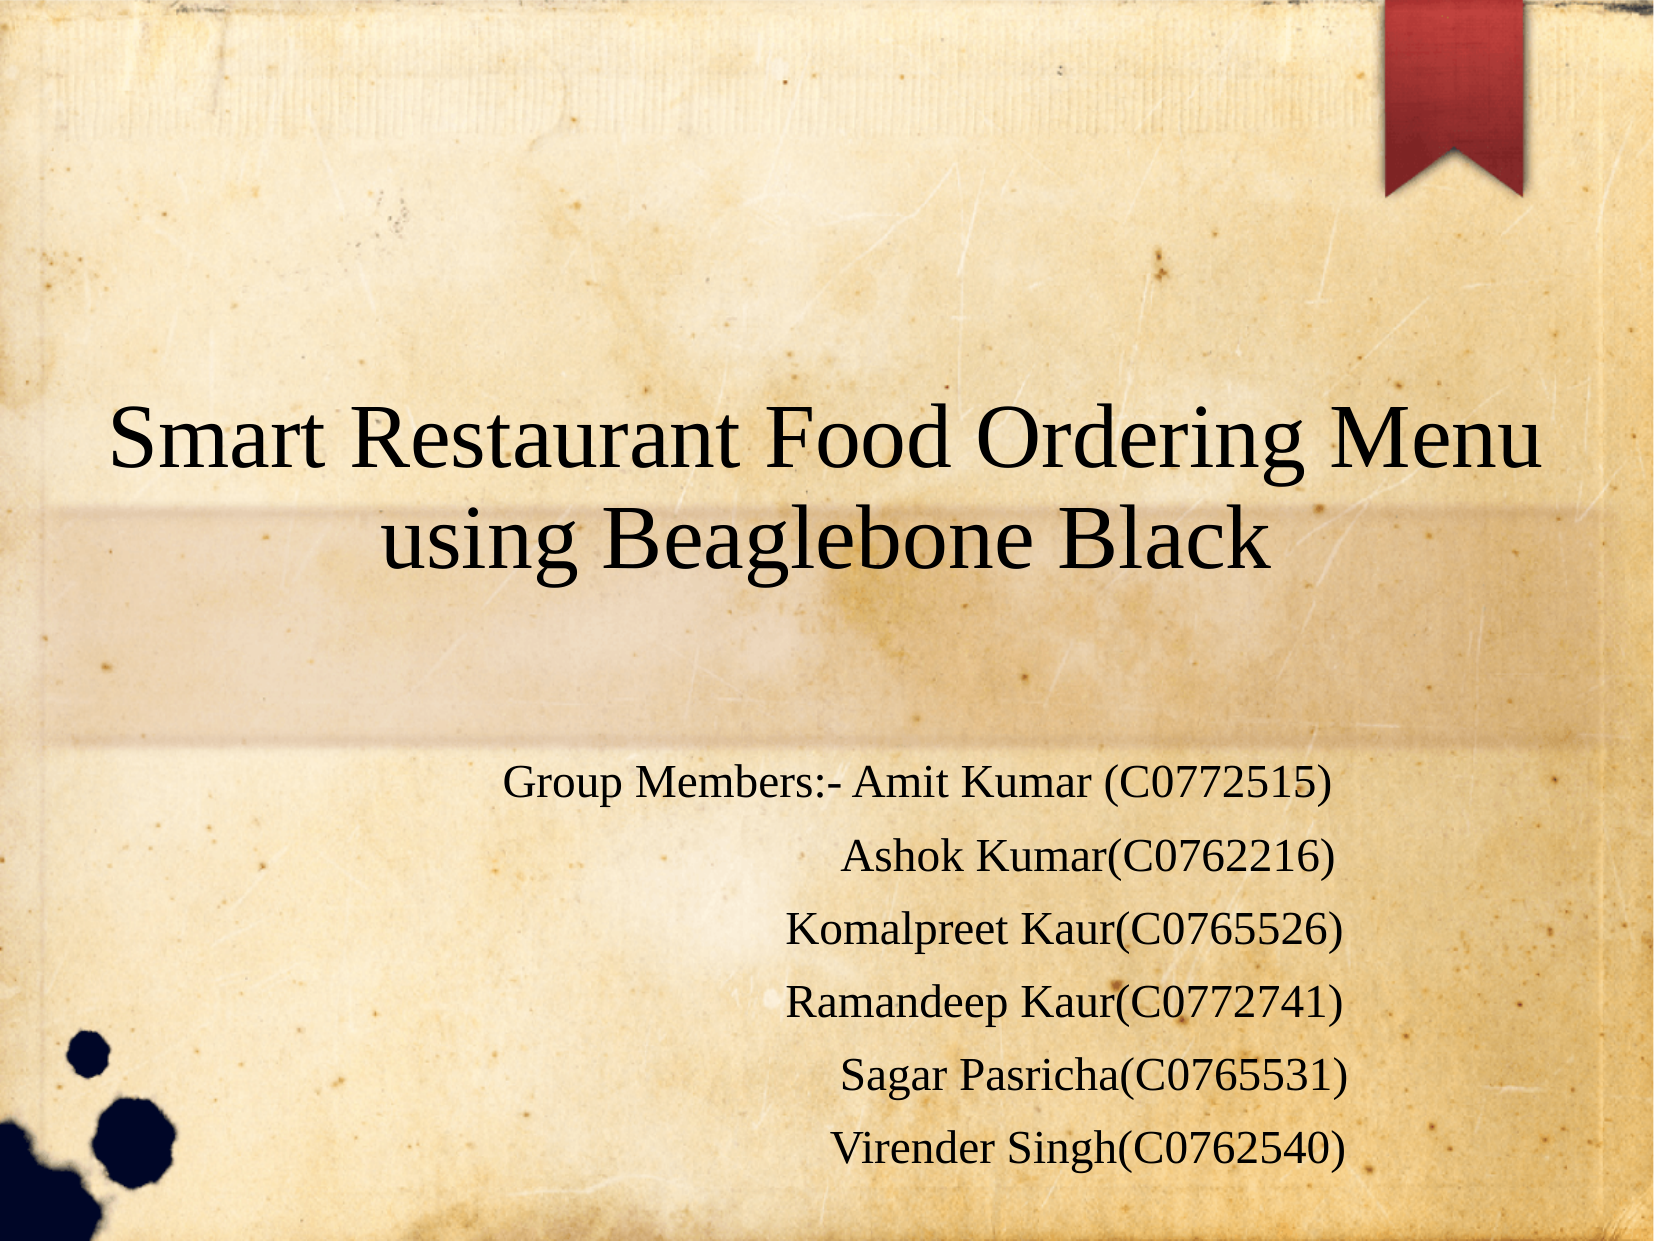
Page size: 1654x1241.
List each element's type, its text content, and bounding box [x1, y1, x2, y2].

picture [0, 0, 1654, 1241]
title Smart Restaurant Food Ordering Menu using Beaglebone Black [82, 383, 1571, 591]
list Group Members:- Amit Kumar (C0772515) Ashok Kumar(C0762216) Komalpreet Kaur(C0765526) Ramandeep Kaur(C0772741) Sagar Pasricha(C0765531) Virender Singh(C0762540) [165, 755, 1621, 1182]
